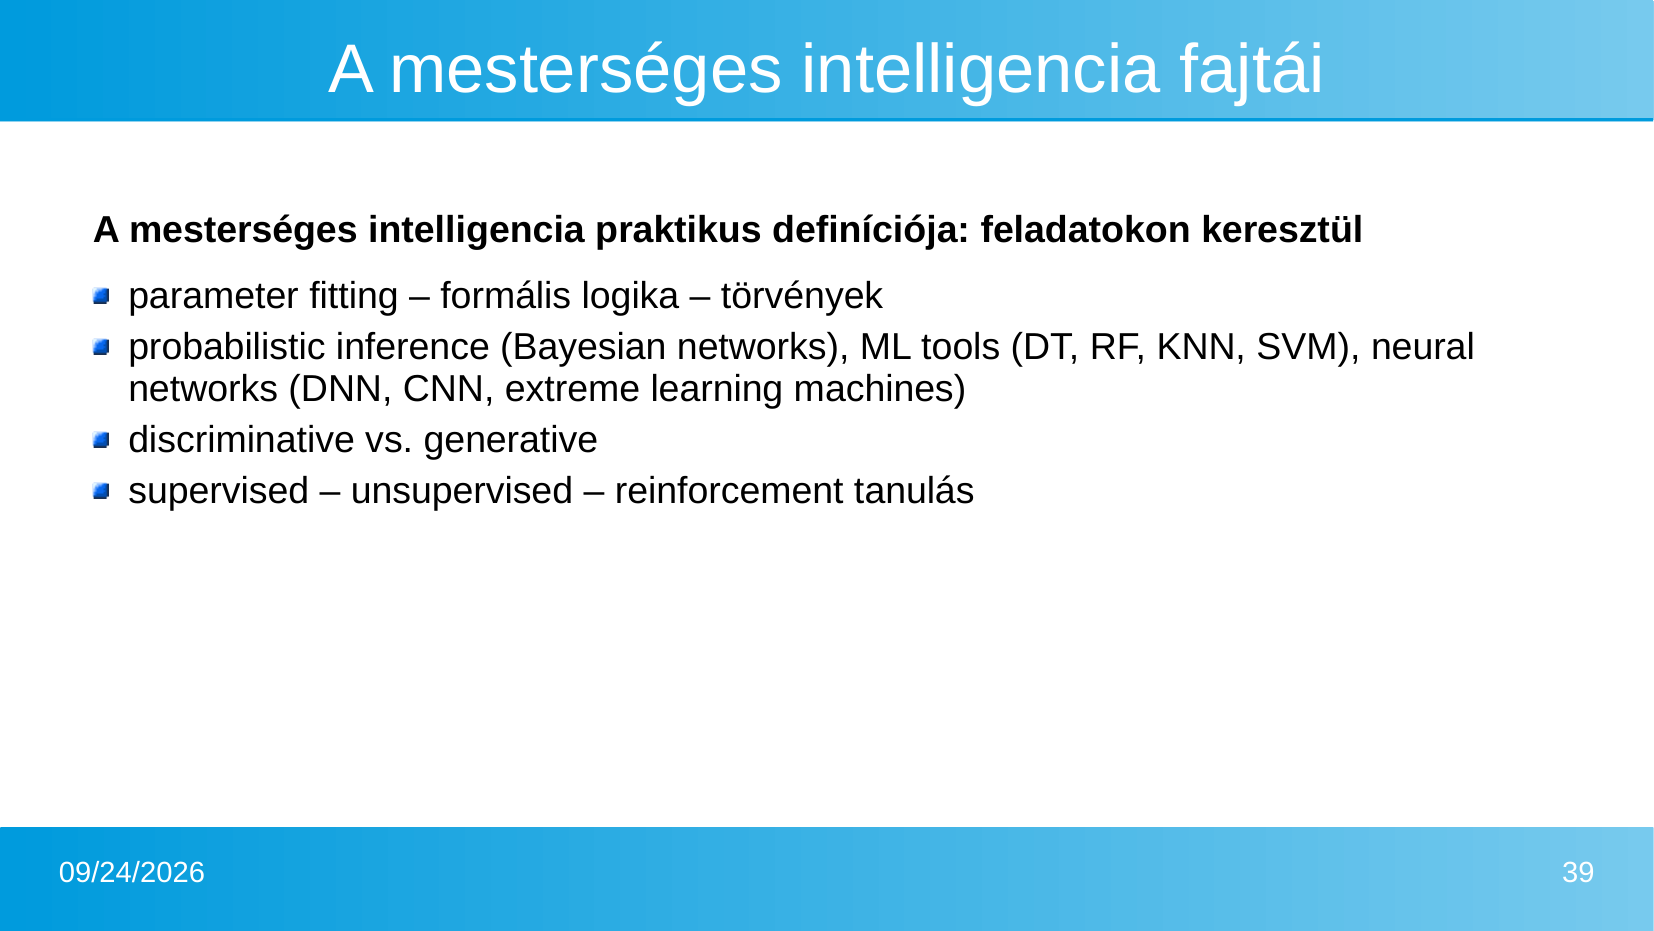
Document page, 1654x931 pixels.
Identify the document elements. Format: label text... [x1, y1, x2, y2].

title A mesterséges intelligencia fajtái [59, 29, 1595, 108]
text_box A mesterséges intelligencia praktikus definíciója: feladatokon keresztül parameter fitting – formális logika – törvények probabilistic inference (Bayesian networks), ML tools (DT, RF, KNN, SVM), neural networks (DNN, CNN, extreme learning machines) discriminative vs. generative supervised – unsupervised – reinforcement tanulás [78, 201, 1574, 563]
